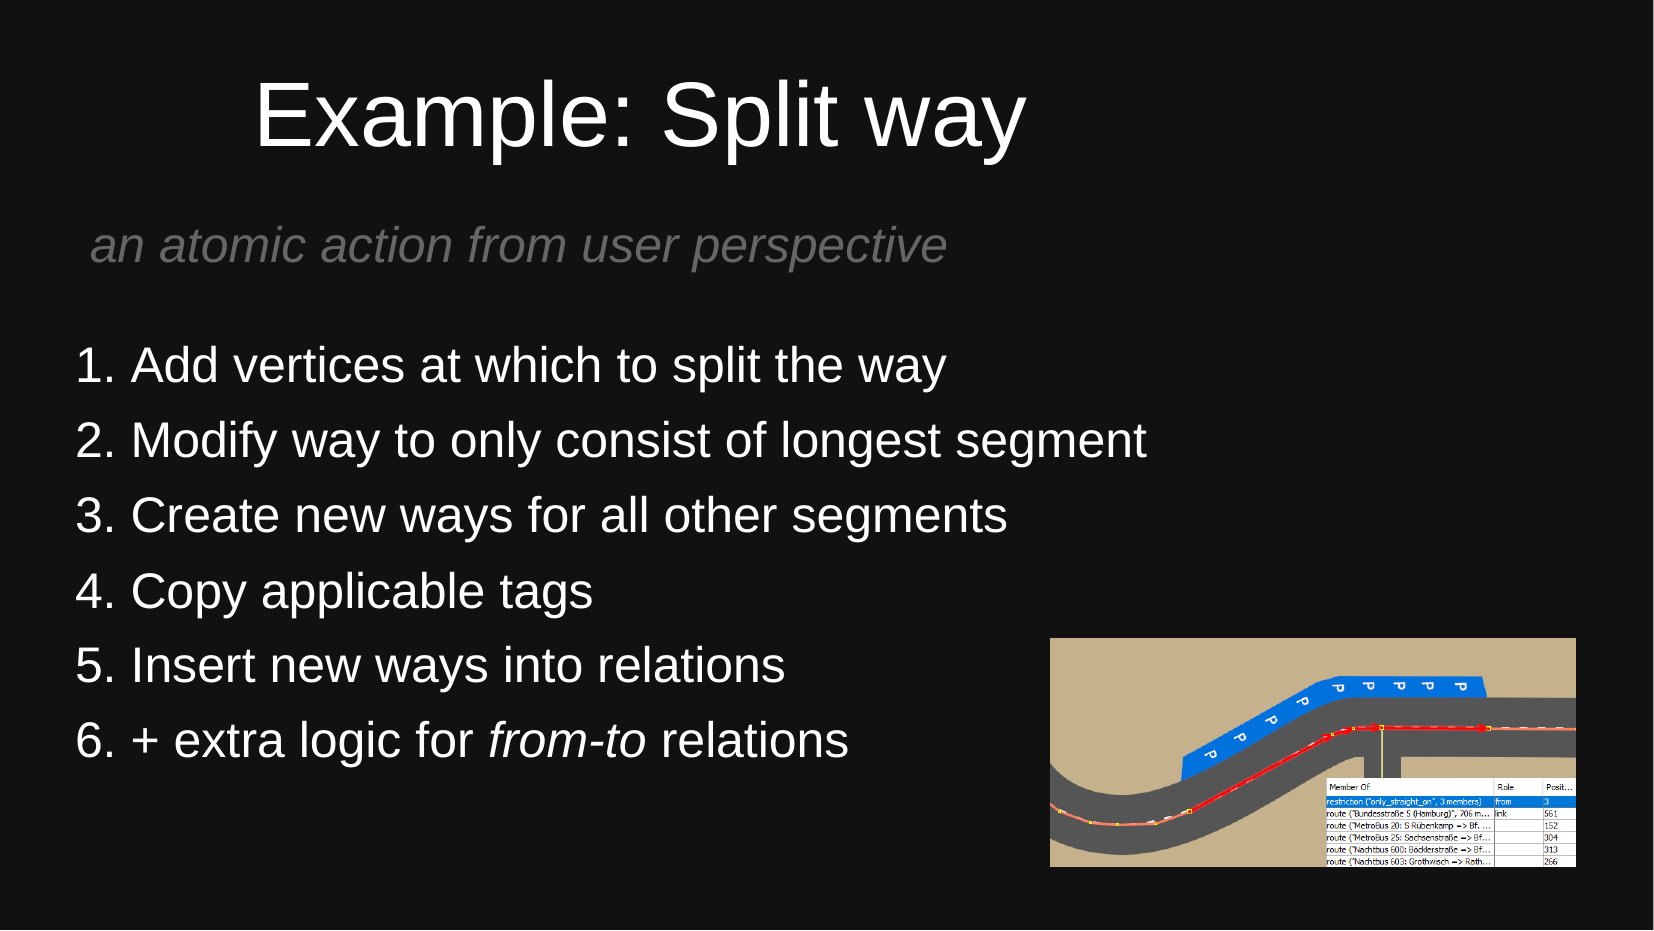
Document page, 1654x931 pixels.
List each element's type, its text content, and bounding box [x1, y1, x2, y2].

list Copy applicable tags [75, 563, 1576, 637]
list Insert new ways into relations [75, 637, 1576, 712]
title Example: Split way [82, 37, 1201, 193]
picture [1050, 788, 1576, 867]
list Modify way to only consist of longest segment [75, 412, 1576, 487]
list + extra logic for from-to relations [75, 712, 1576, 788]
list Create new ways for all other segments [75, 487, 1576, 563]
list Add vertices at which to split the way [75, 337, 1576, 412]
text_box an atomic action from user perspective [75, 210, 1290, 301]
